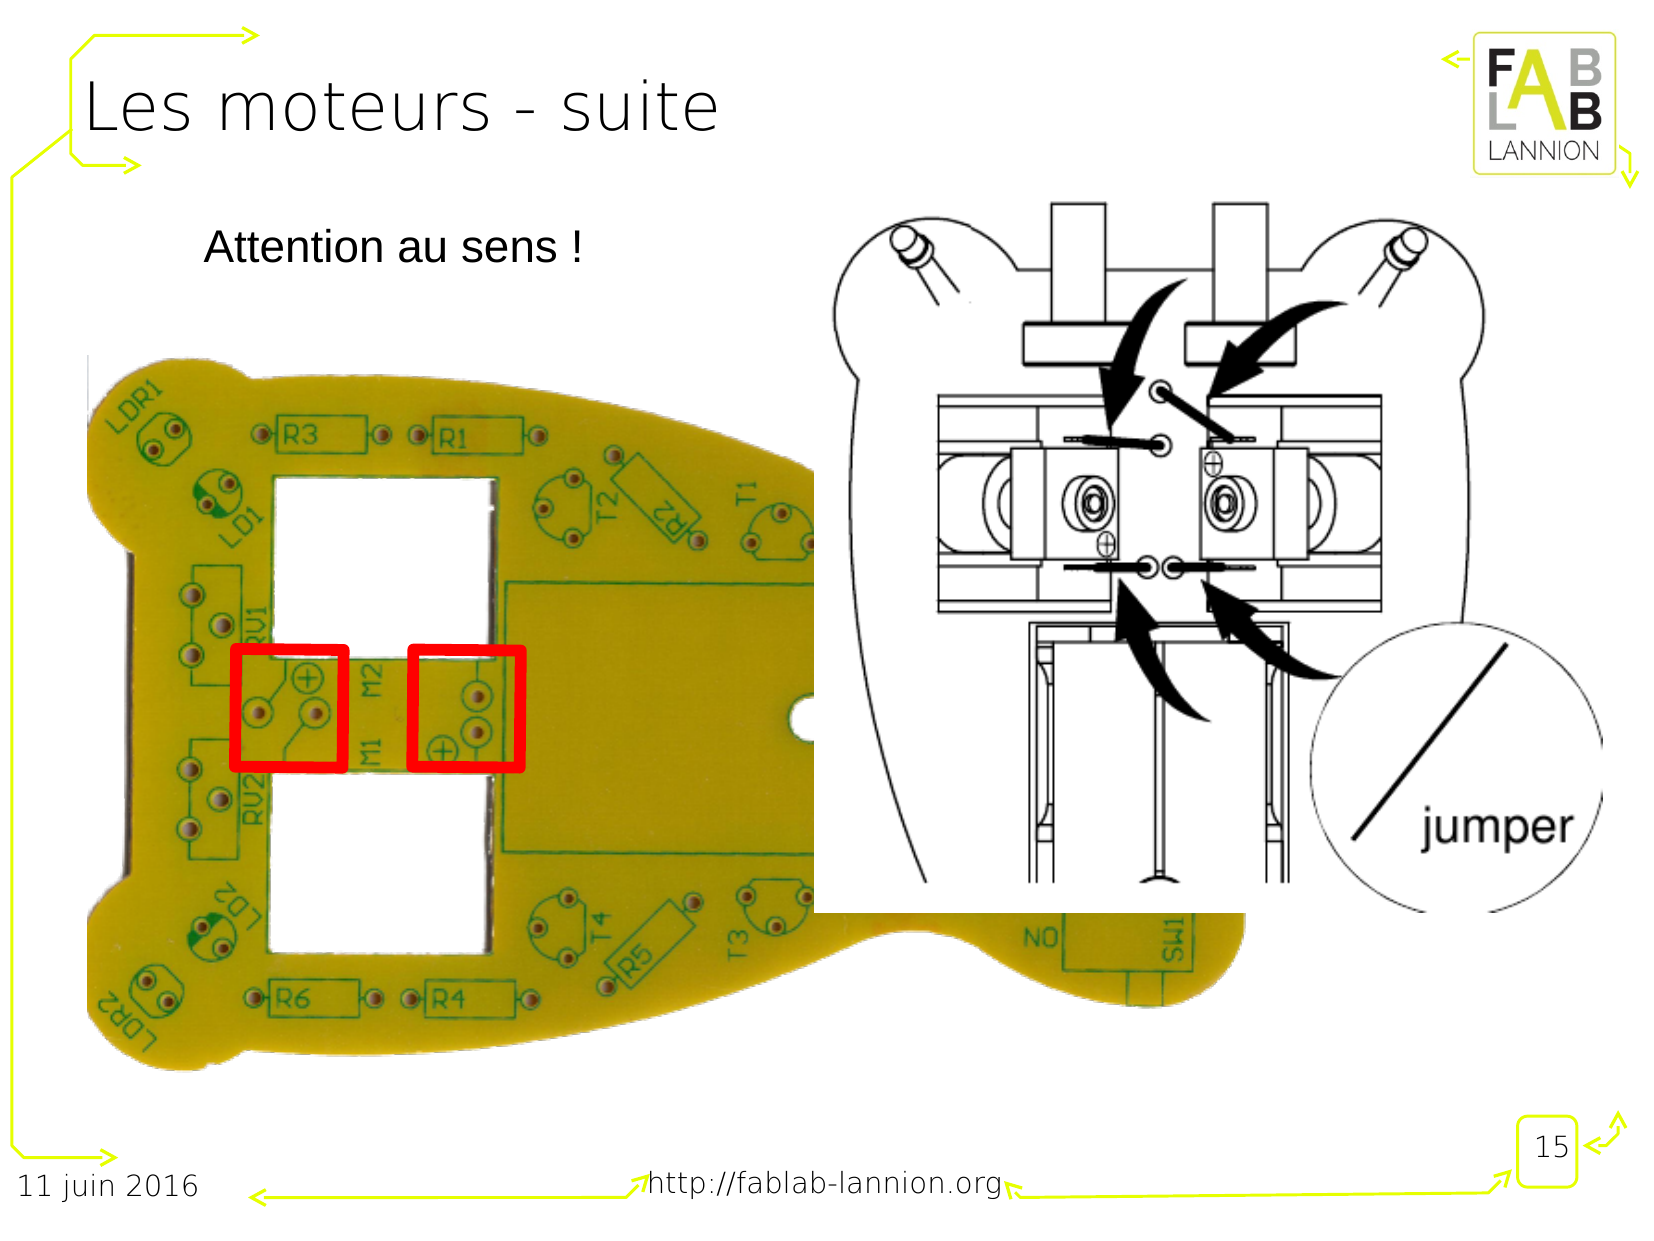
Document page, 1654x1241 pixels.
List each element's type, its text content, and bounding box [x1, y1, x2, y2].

title Les moteurs - suite [82, 49, 1441, 166]
picture [1470, 29, 1619, 178]
text_box Attention au sens ! [188, 213, 709, 331]
picture [87, 200, 1603, 1075]
